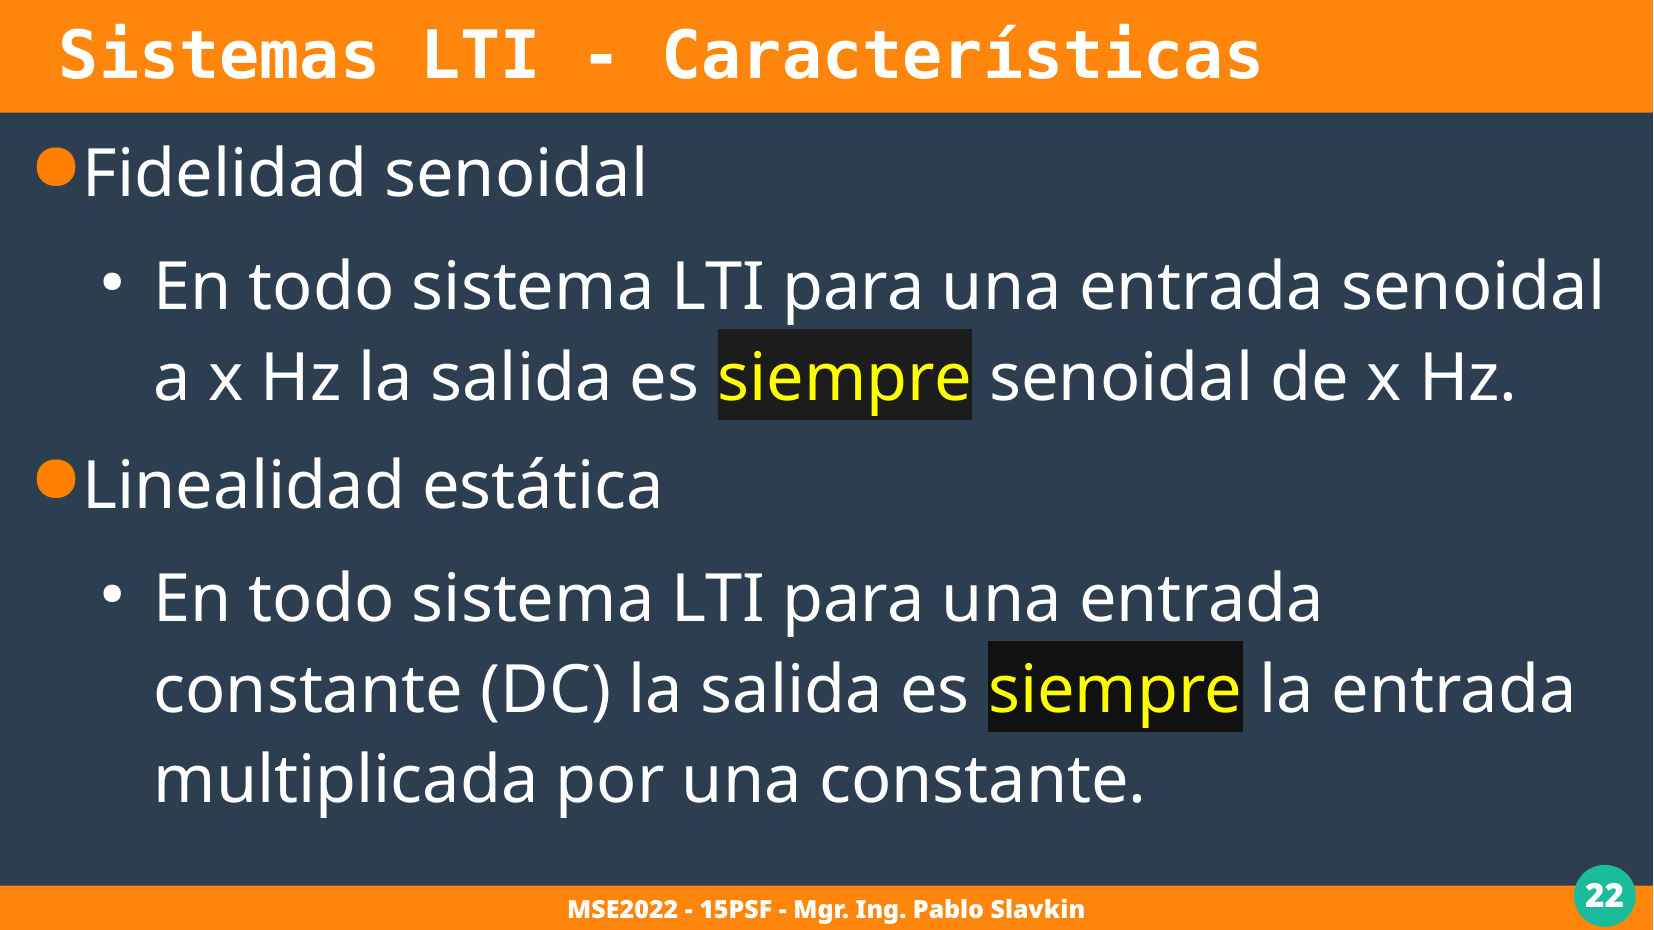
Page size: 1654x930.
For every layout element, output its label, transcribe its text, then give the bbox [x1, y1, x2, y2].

list Fidelidad senoidal En todo sistema LTI para una entrada senoidal a x Hz la salida es siempre senoidal de x Hz. Linealidad estática En todo sistema LTI para una entrada constante (DC) la salida es siempre la entrada multiplicada por una constante. [11, 125, 1641, 863]
title Sistemas LTI - Características [58, 16, 1594, 125]
